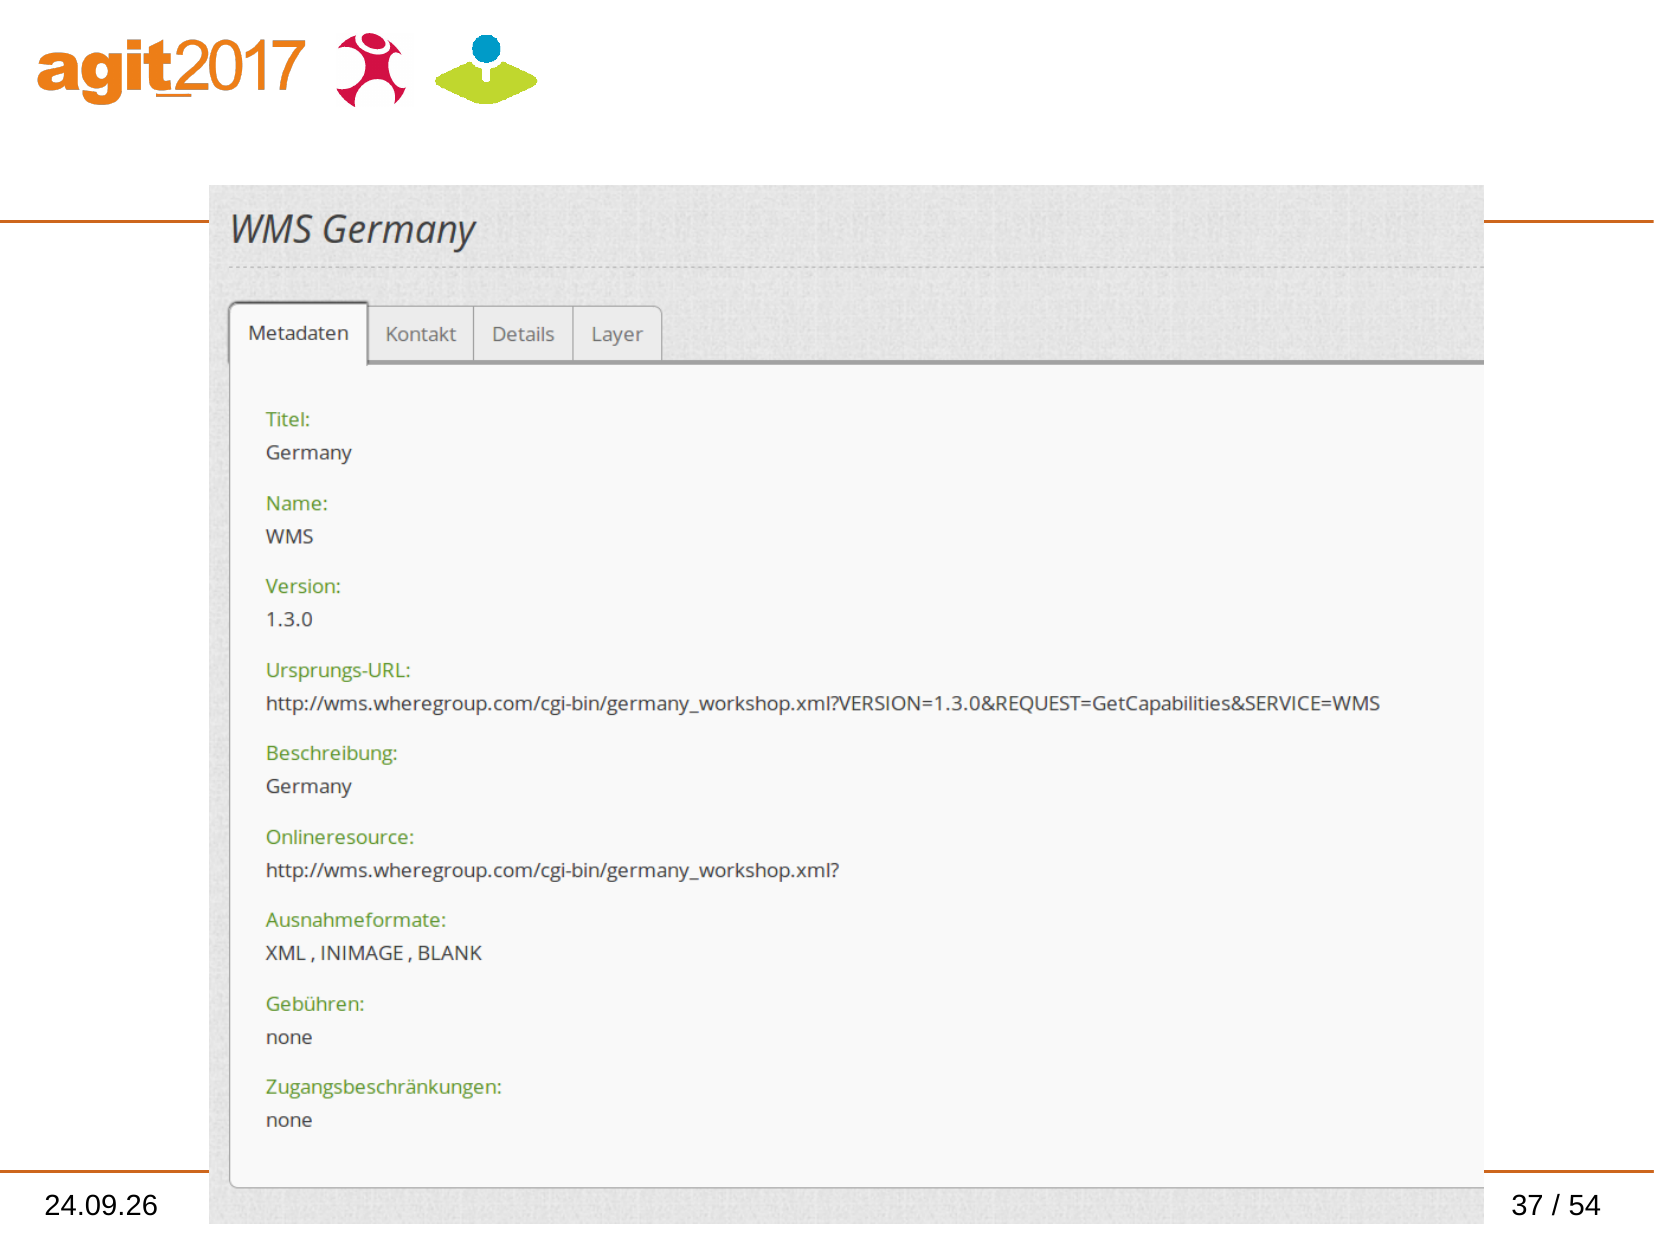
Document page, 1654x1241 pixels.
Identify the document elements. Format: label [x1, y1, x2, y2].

picture [35, 23, 308, 107]
picture [435, 35, 538, 104]
picture [209, 185, 1484, 1224]
